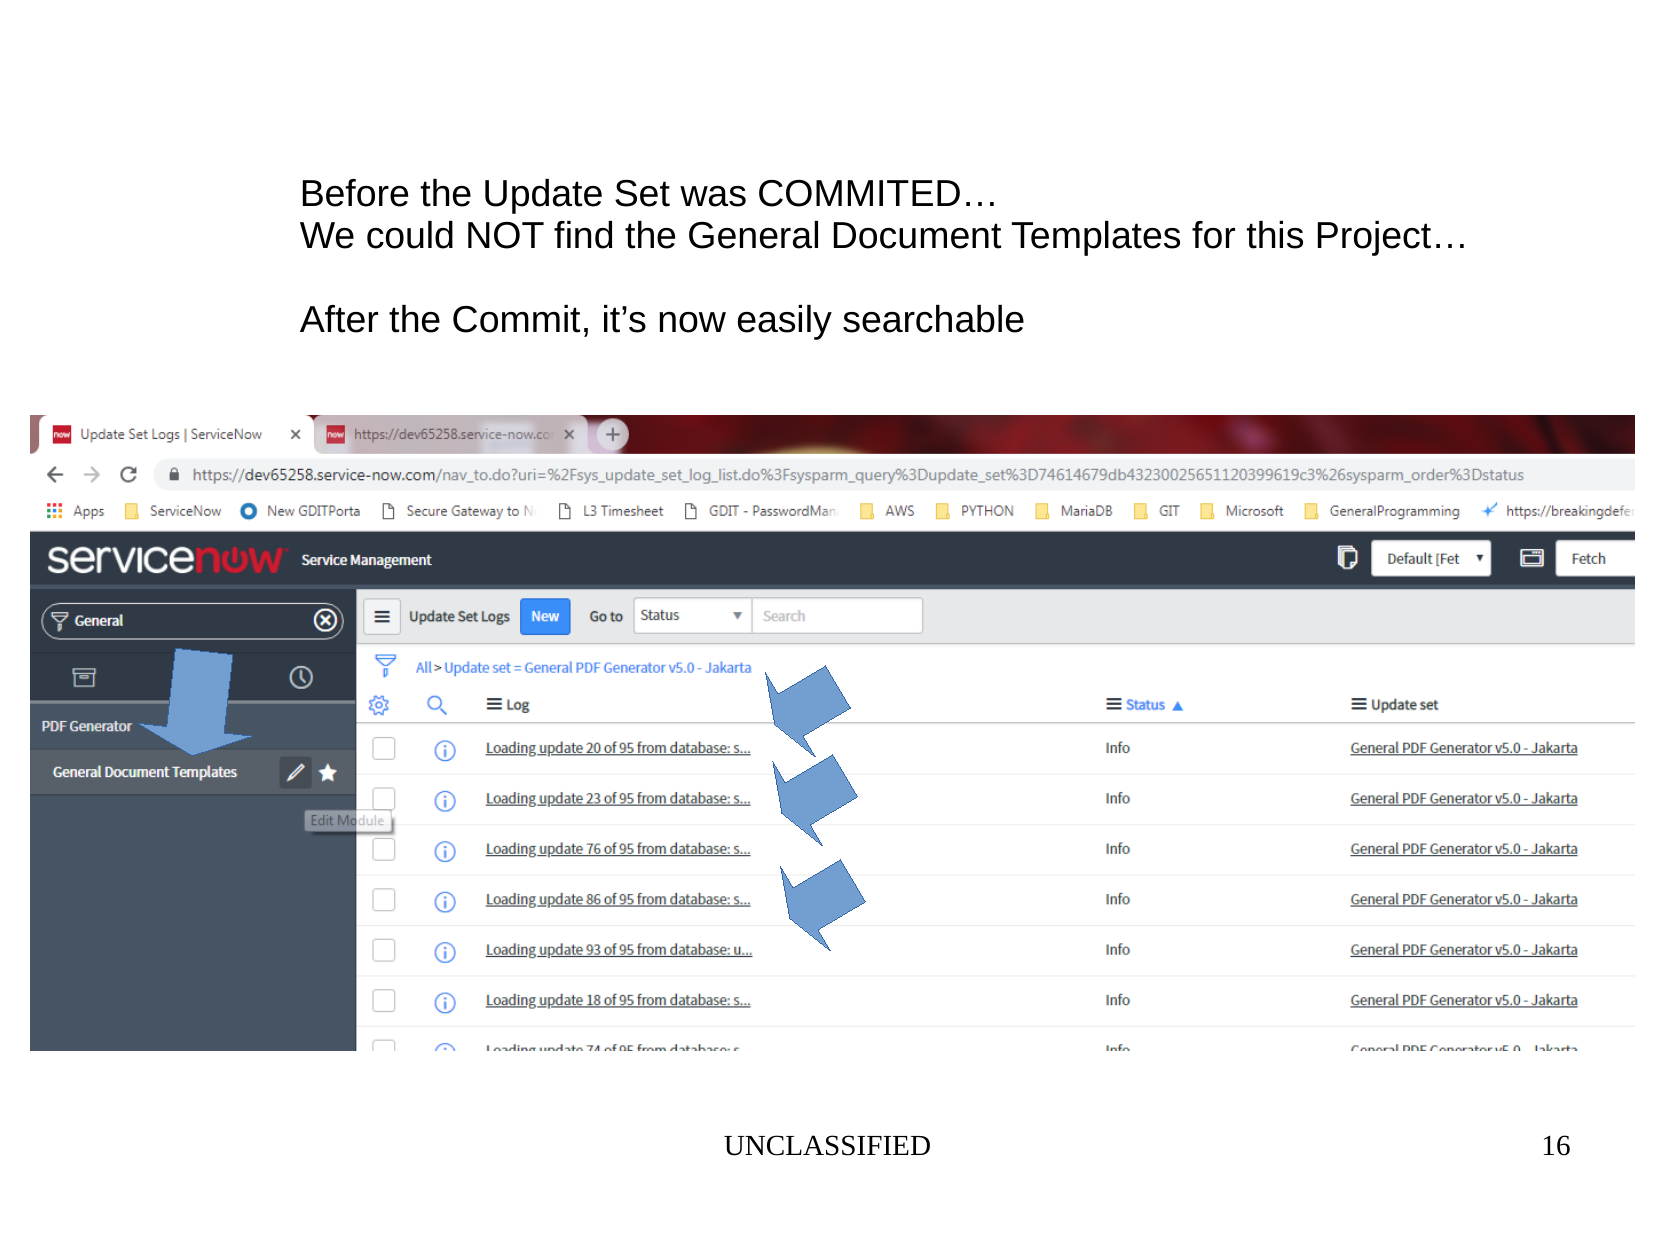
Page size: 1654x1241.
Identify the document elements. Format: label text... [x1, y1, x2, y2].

text_box [772, 754, 858, 846]
text_box [780, 859, 866, 951]
picture [30, 415, 1636, 1051]
text_box [137, 648, 253, 756]
text_box [765, 665, 851, 757]
text_box Before the Update Set was COMMITED… We could NOT find the General Document Templates for this Project… After the Commit, it’s now easily searchable [285, 165, 1591, 348]
